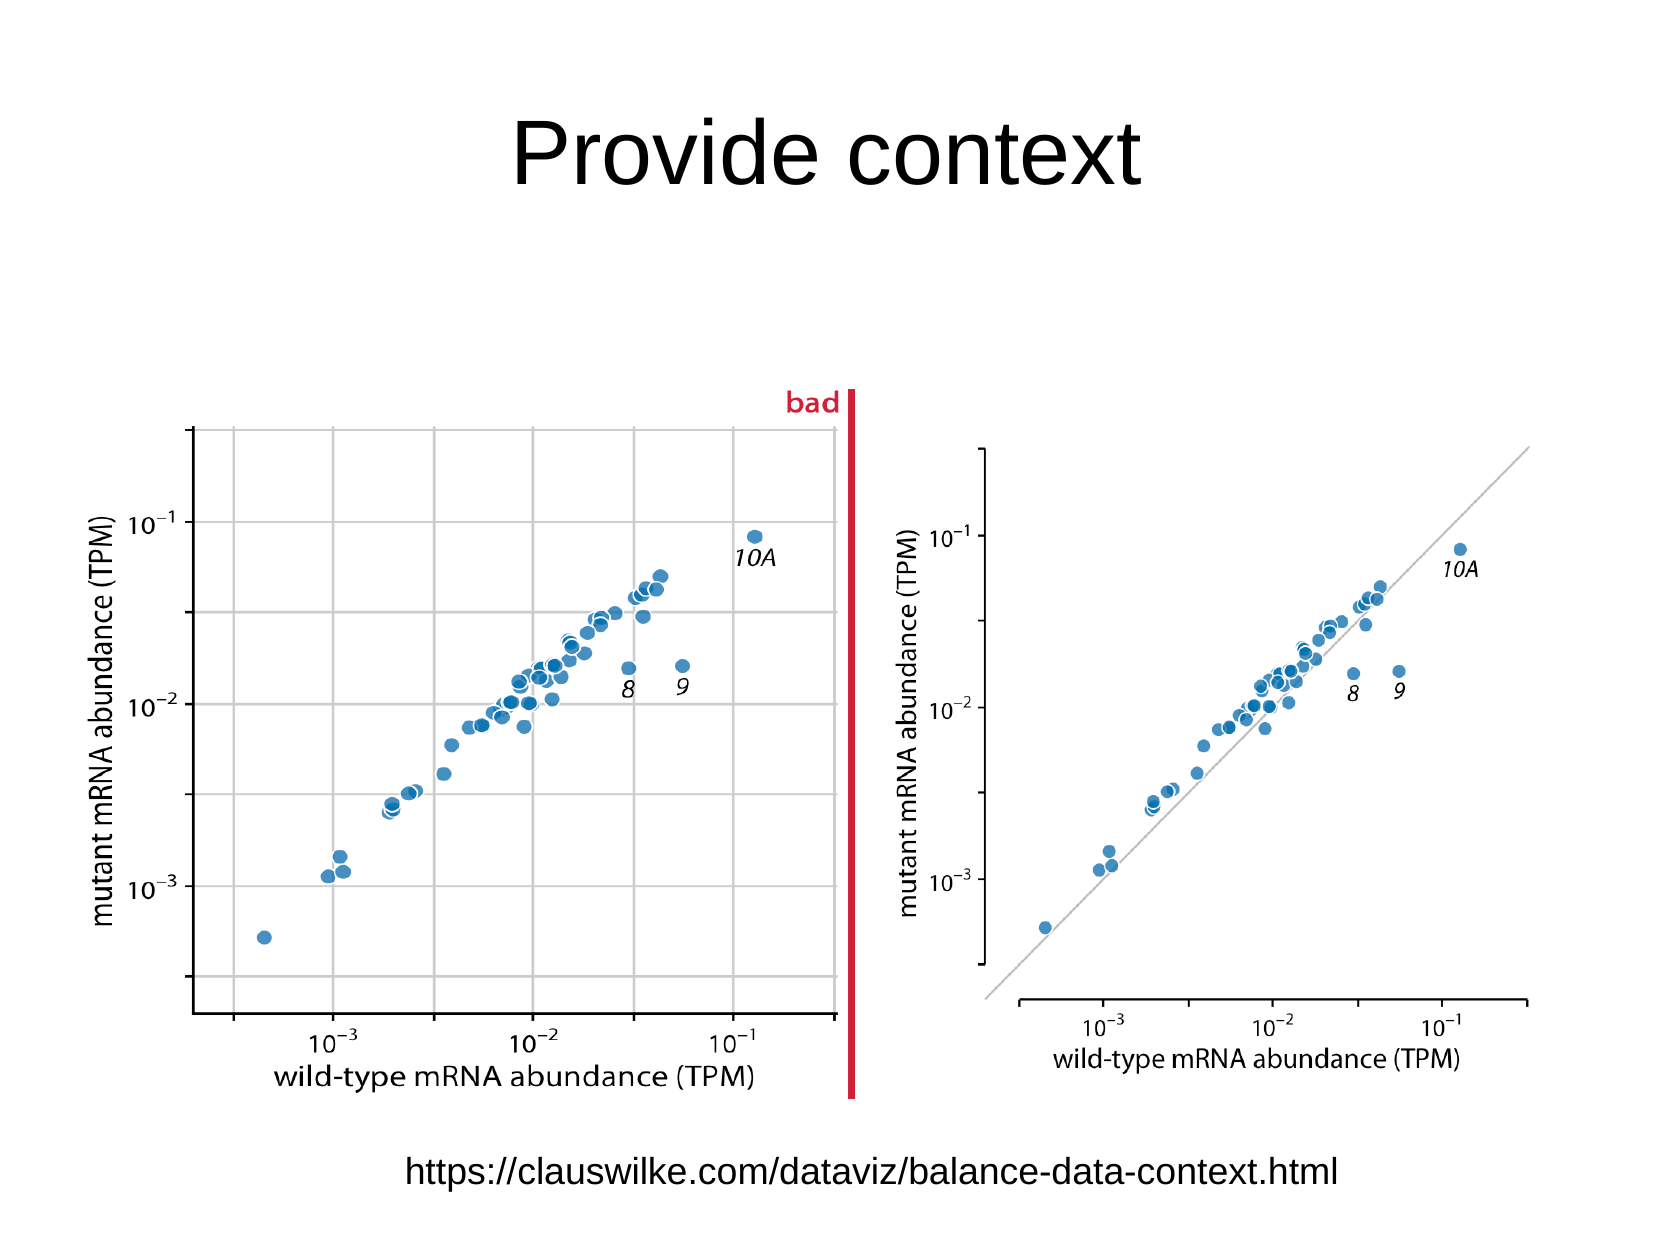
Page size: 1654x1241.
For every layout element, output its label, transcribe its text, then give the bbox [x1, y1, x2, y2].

picture [885, 410, 1545, 1081]
title Provide context [82, 49, 1571, 257]
text_box https://clauswilke.com/dataviz/balance-data-context.html [390, 1143, 1356, 1201]
picture [75, 389, 855, 1100]
